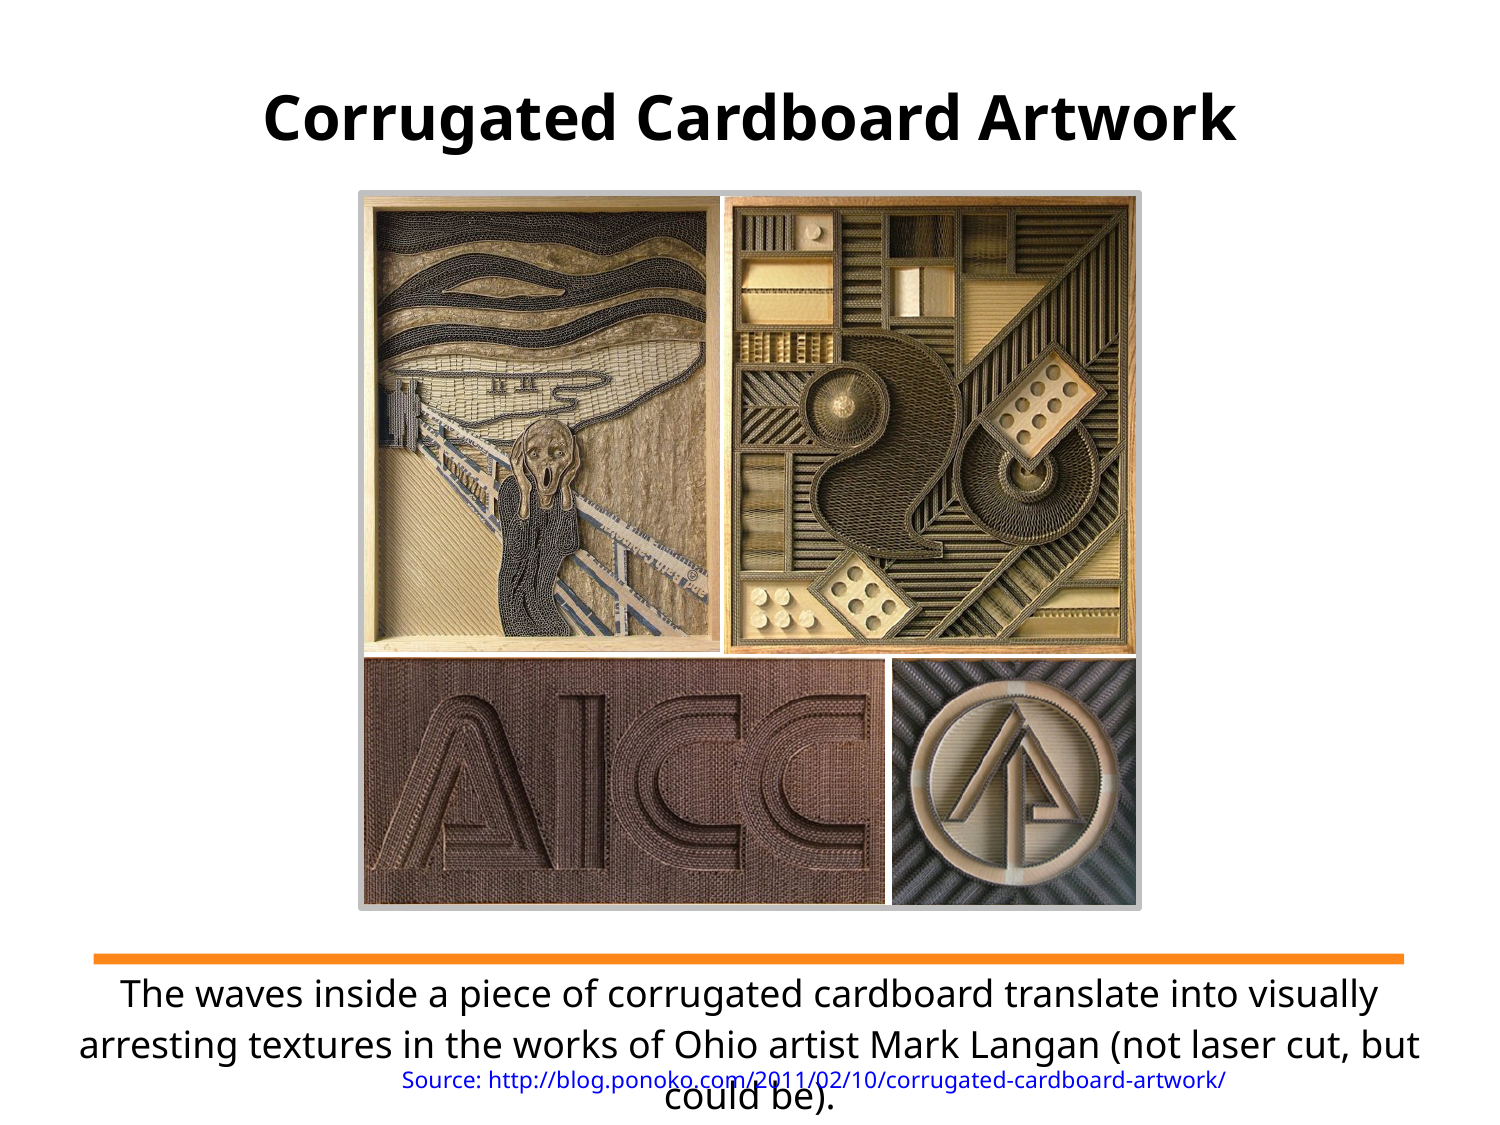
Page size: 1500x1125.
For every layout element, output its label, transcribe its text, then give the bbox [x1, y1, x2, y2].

text_box The waves inside a piece of corrugated cardboard translate into visually arresting textures in the works of Ohio artist Mark Langan (not laser cut, but could be). [52, 960, 1448, 1064]
picture [0, 0, 1500, 1125]
text_box Source: http://blog.ponoko.com/2011/02/10/corrugated-cardboard-artwork/ [387, 1056, 1113, 1098]
title Corrugated Cardboard Artwork [75, 44, 1426, 188]
